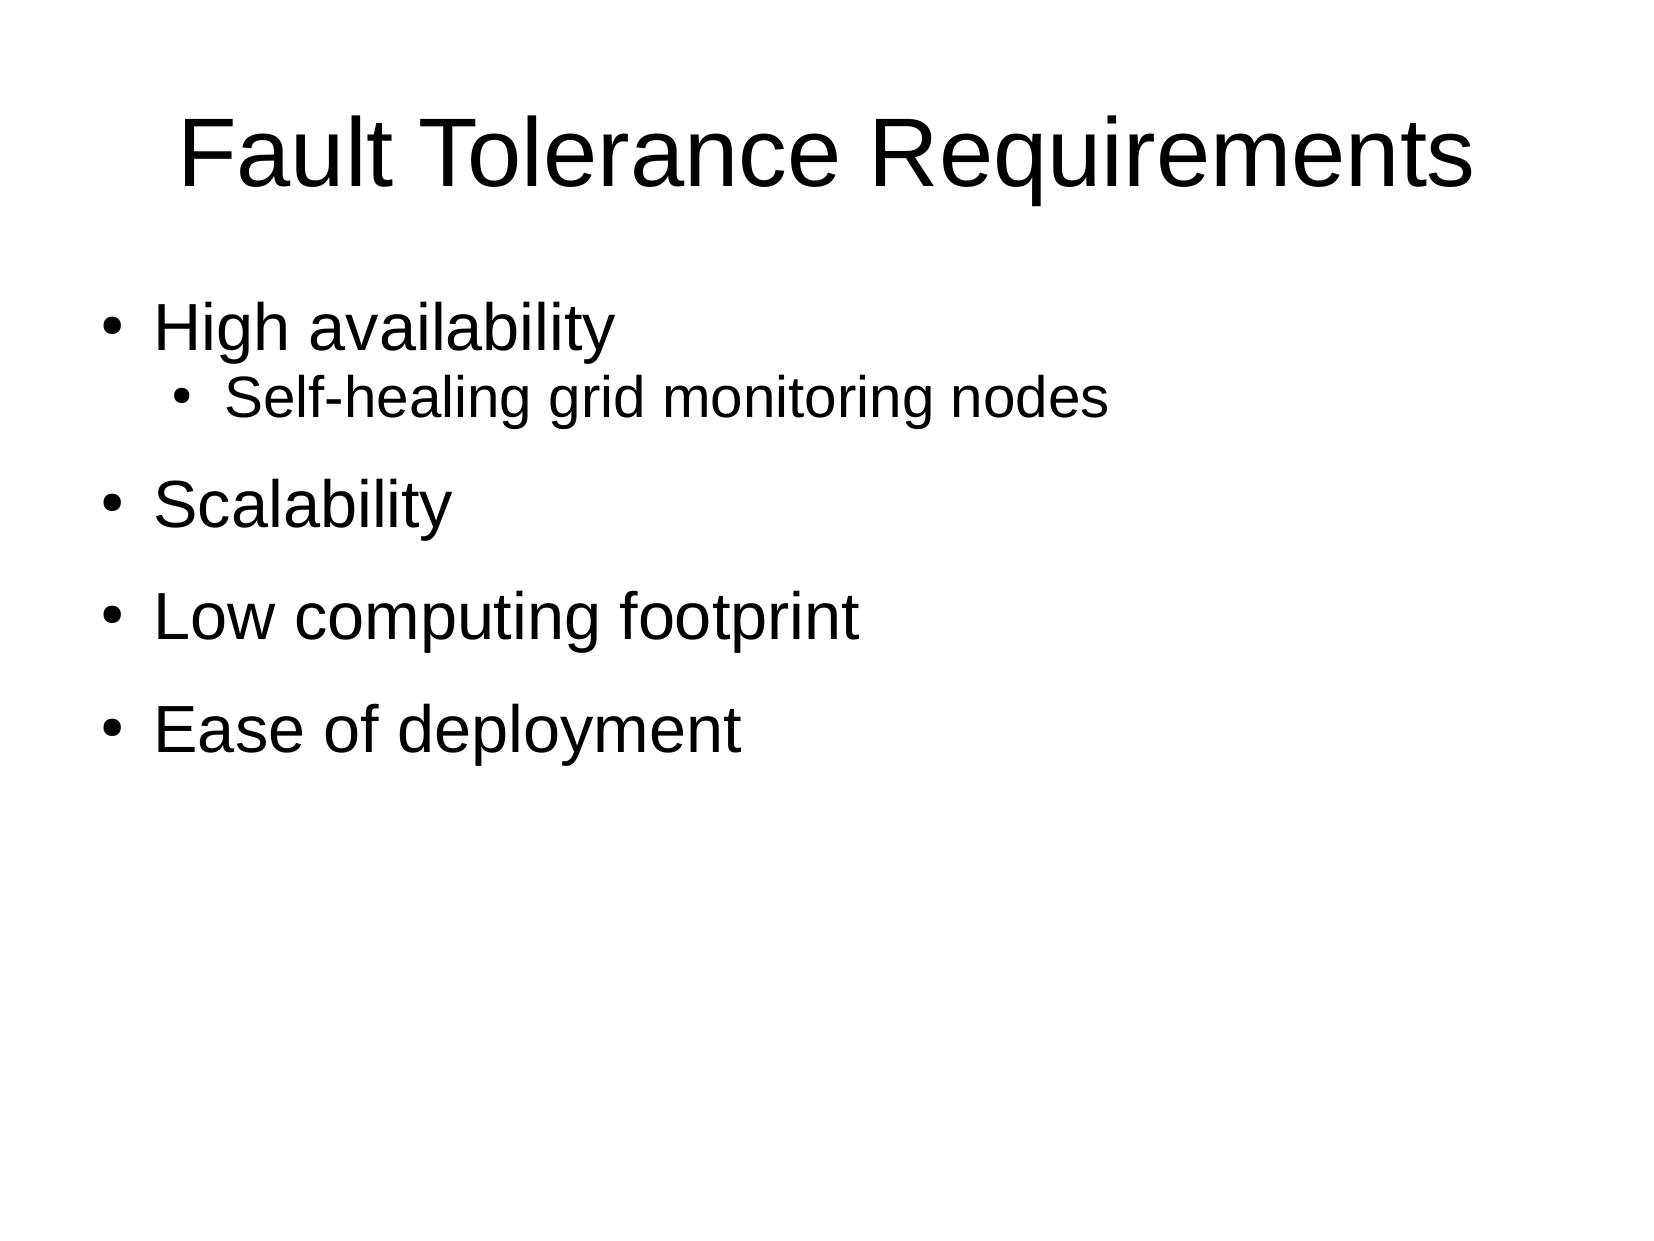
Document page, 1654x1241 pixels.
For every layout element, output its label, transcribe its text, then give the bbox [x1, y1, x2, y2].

title Fault Tolerance Requirements [82, 49, 1571, 257]
list High availability Self-healing grid monitoring nodes Scalability Low computing footprint Ease of deployment [82, 290, 1571, 1109]
